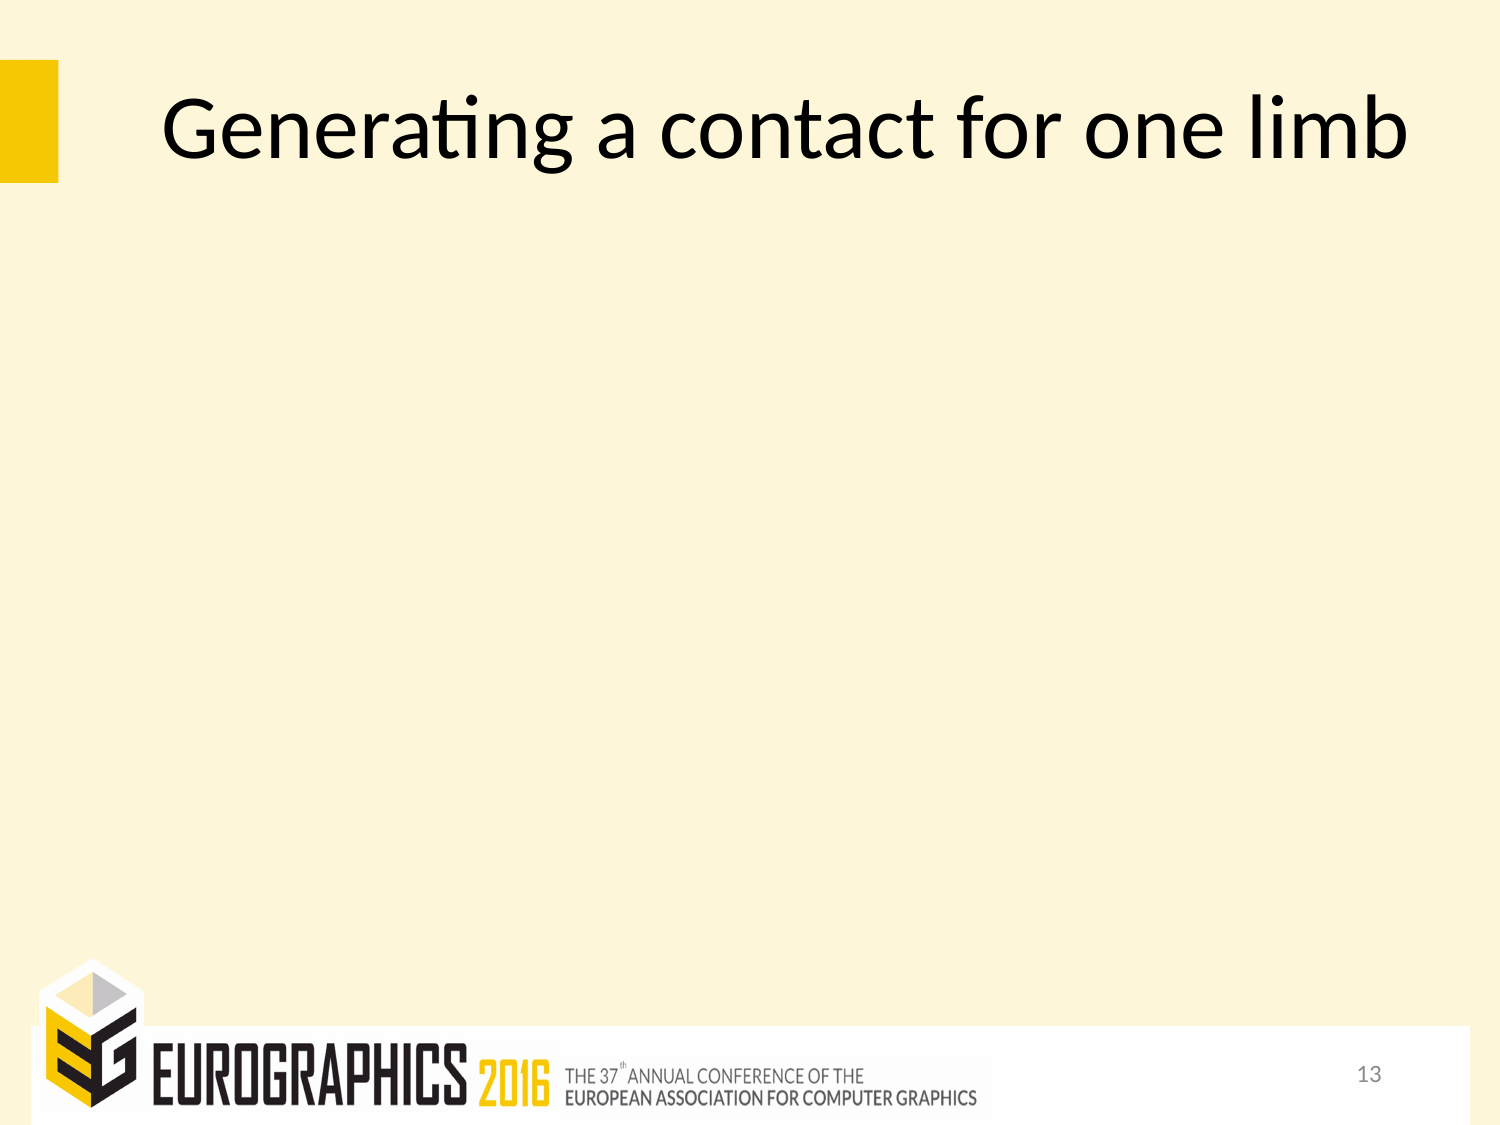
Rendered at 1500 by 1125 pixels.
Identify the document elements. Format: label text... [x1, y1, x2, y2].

title Generating a contact for one limb [58, 59, 1442, 183]
slide_number <numéro> [1303, 1042, 1397, 1103]
picture [0, 0, 1500, 1125]
